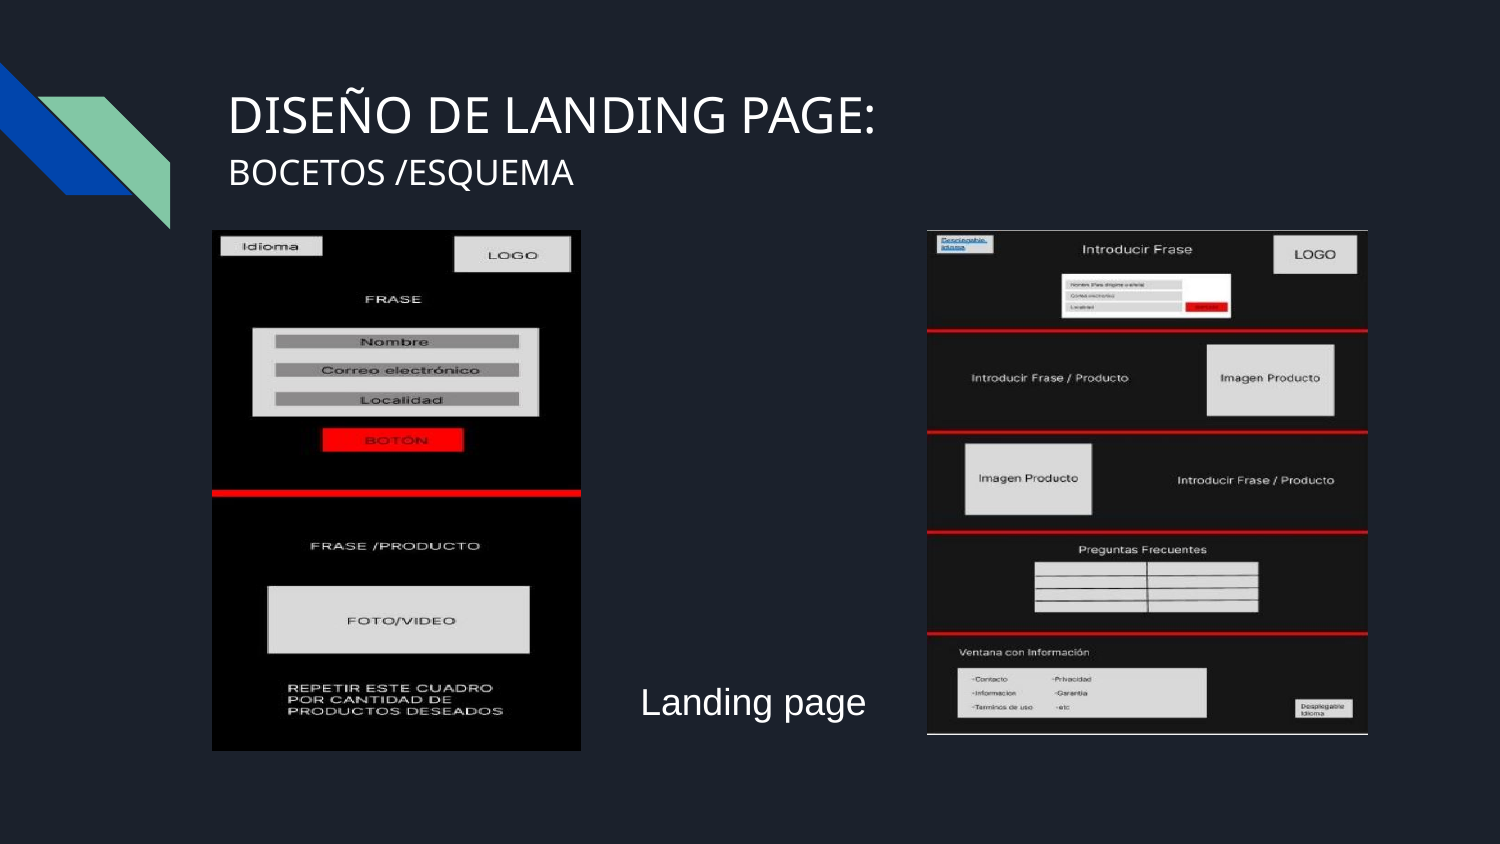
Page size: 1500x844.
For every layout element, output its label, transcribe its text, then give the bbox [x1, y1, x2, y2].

text_box Landing page [625, 674, 882, 732]
picture [927, 230, 1368, 735]
picture [212, 230, 581, 751]
title DISEÑO DE LANDING PAGE: BOCETOS /ESQUEMA [212, 64, 1368, 215]
